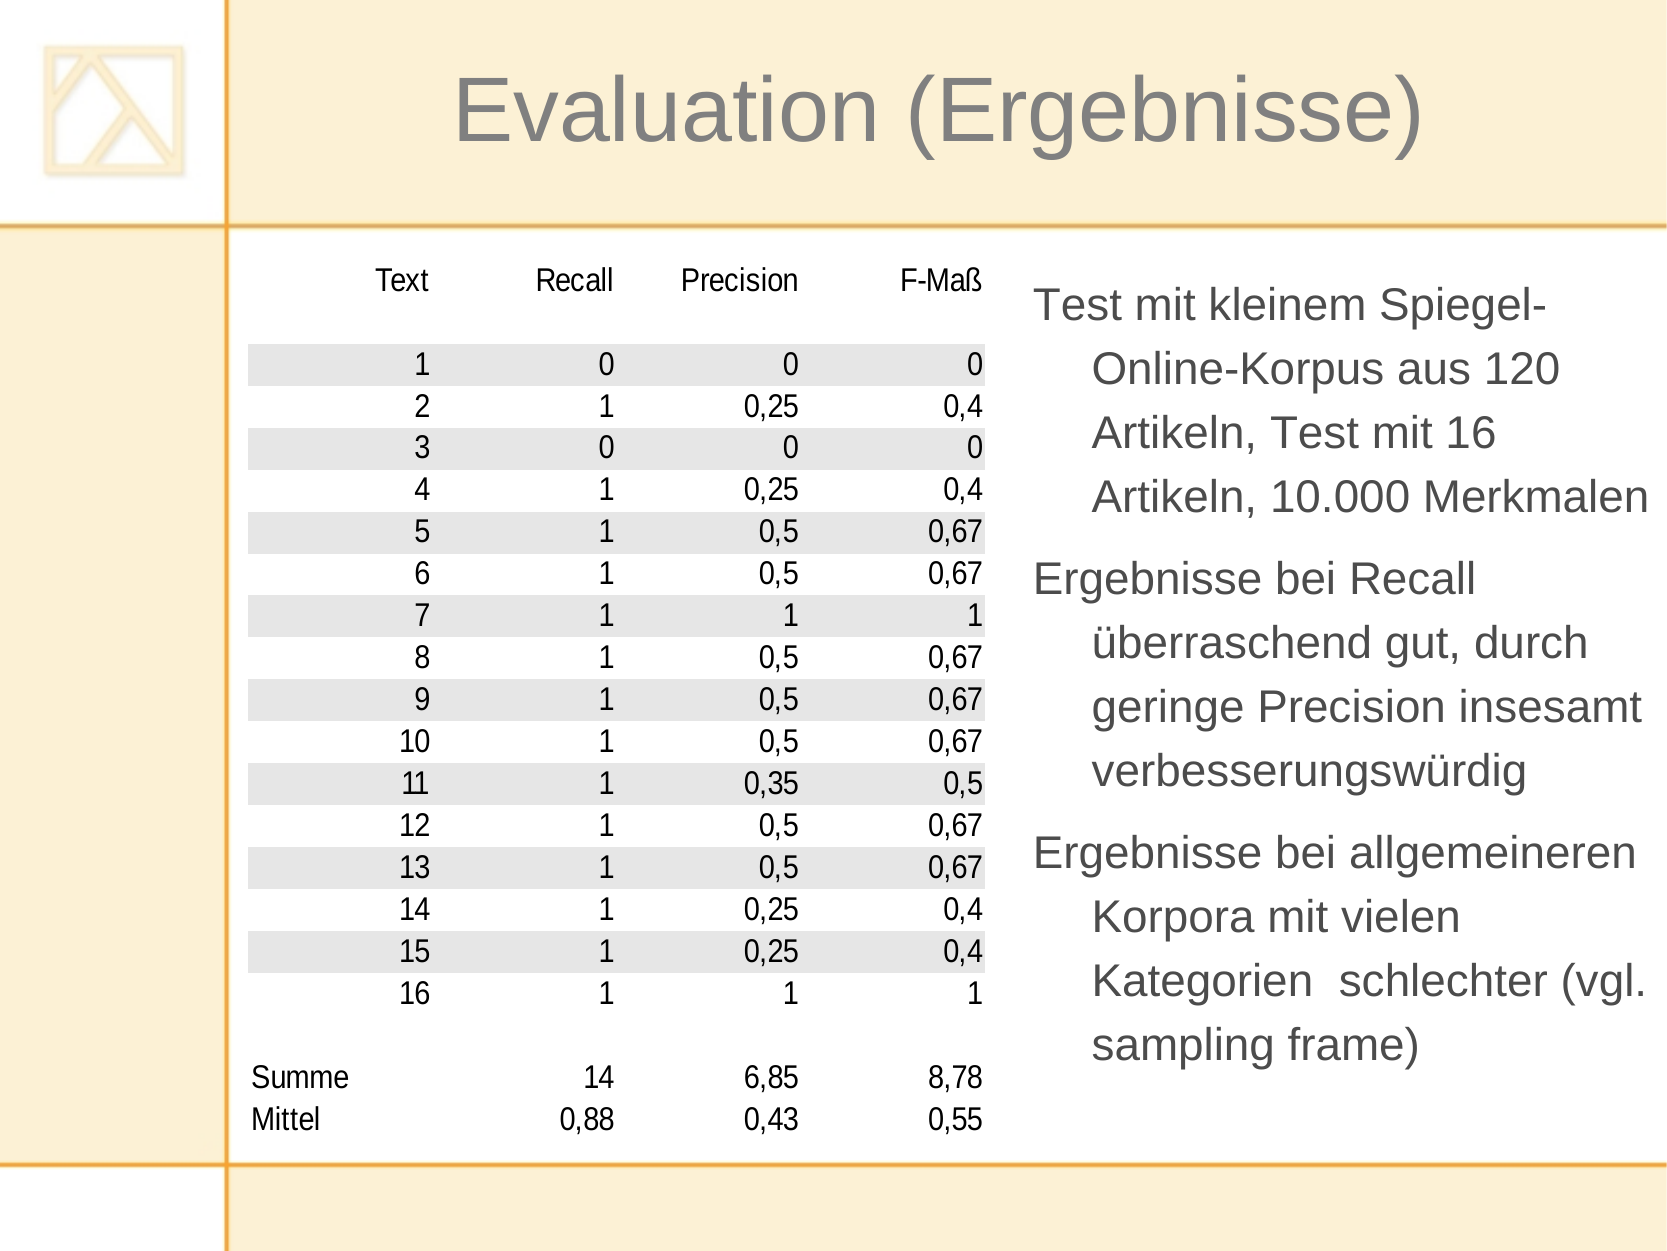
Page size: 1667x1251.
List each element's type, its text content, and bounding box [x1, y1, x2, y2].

chart [248, 259, 989, 1146]
title Evaluation (Ergebnisse) [268, 0, 1611, 232]
picture [0, 0, 1667, 1251]
list Test mit kleinem Spiegel-Online-Korpus aus 120 Artikeln, Test mit 16 Artikeln, 10.000 Merkmalen Ergebnisse bei Recall überraschend gut, durch geringe Precision insesamt verbesserungswürdig Ergebnisse bei allgemeineren Korpora mit vielen Kategorien schlechter (vgl. sampling frame) [1003, 265, 1651, 1126]
